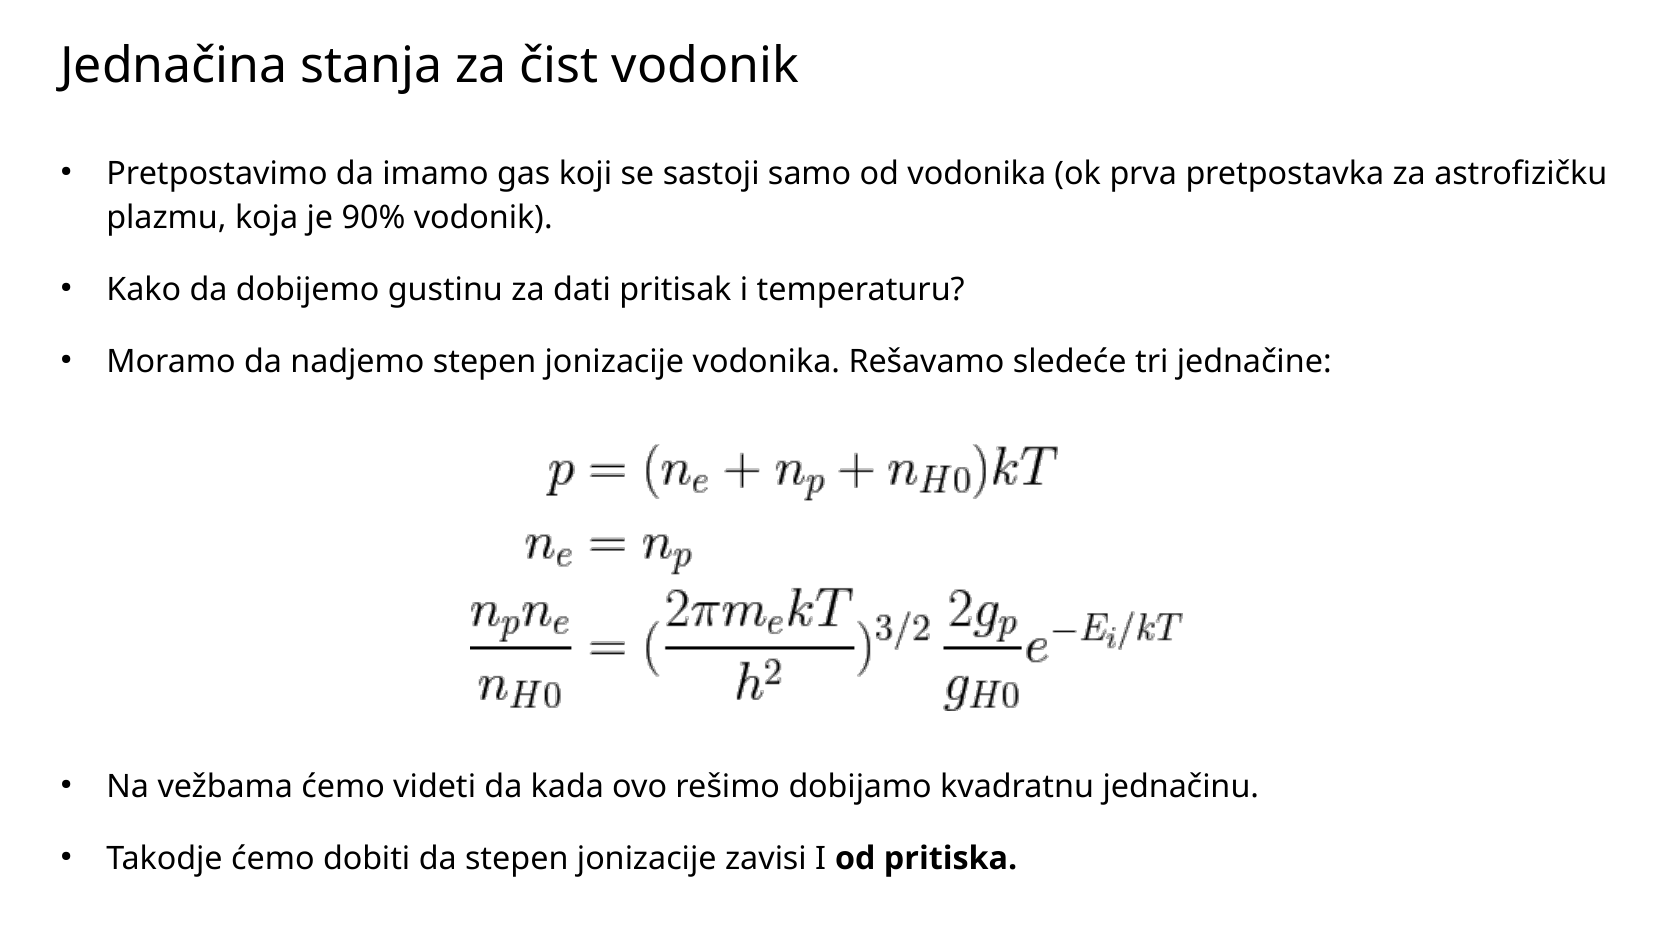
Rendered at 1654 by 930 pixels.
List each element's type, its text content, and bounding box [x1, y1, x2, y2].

picture [470, 444, 1183, 711]
title Jednačina stanja za čist vodonik [59, 13, 1648, 113]
list Pretpostavimo da imamo gas koji se sastoji samo od vodonika (ok prva pretpostavka za astrofizičku plazmu, koja je 90% vodonik). Kako da dobijemo gustinu za dati pritisak i temperaturu? Moramo da nadjemo stepen jonizacije vodonika. Rešavamo sledeće tri jednačine: Na vežbama ćemo videti da kada ovo rešimo dobijamo kvadratnu jednačinu. Takodje ćemo dobiti da stepen jonizacije zavisi I od pritiska. [45, 149, 1635, 880]
